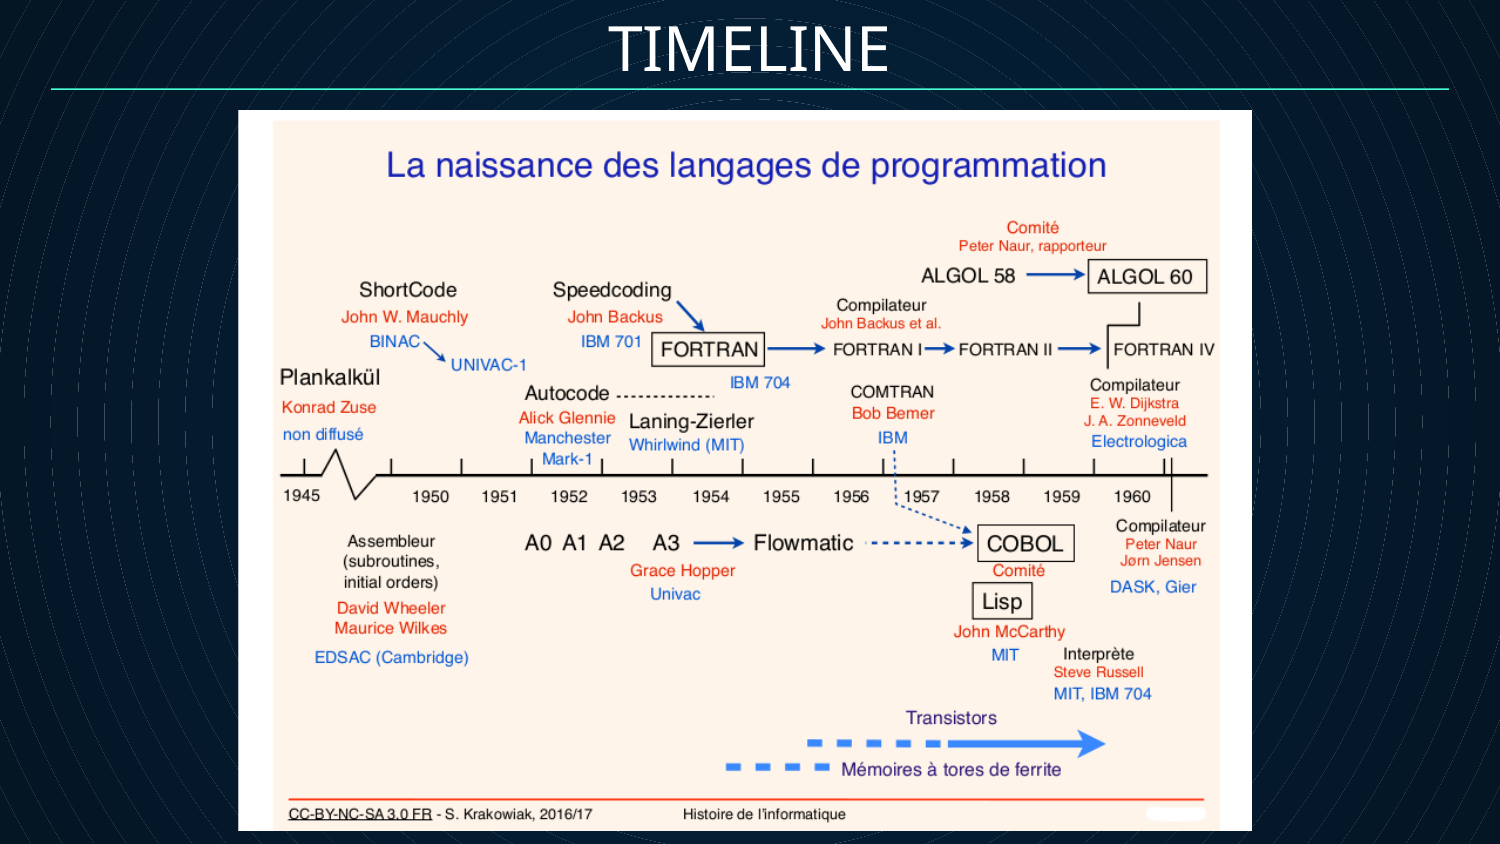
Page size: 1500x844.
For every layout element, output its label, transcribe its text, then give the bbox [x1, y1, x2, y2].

title TIMELINE [51, 0, 1449, 88]
title TIMELINE [51, 90, 1449, 99]
picture [236, 110, 1252, 831]
